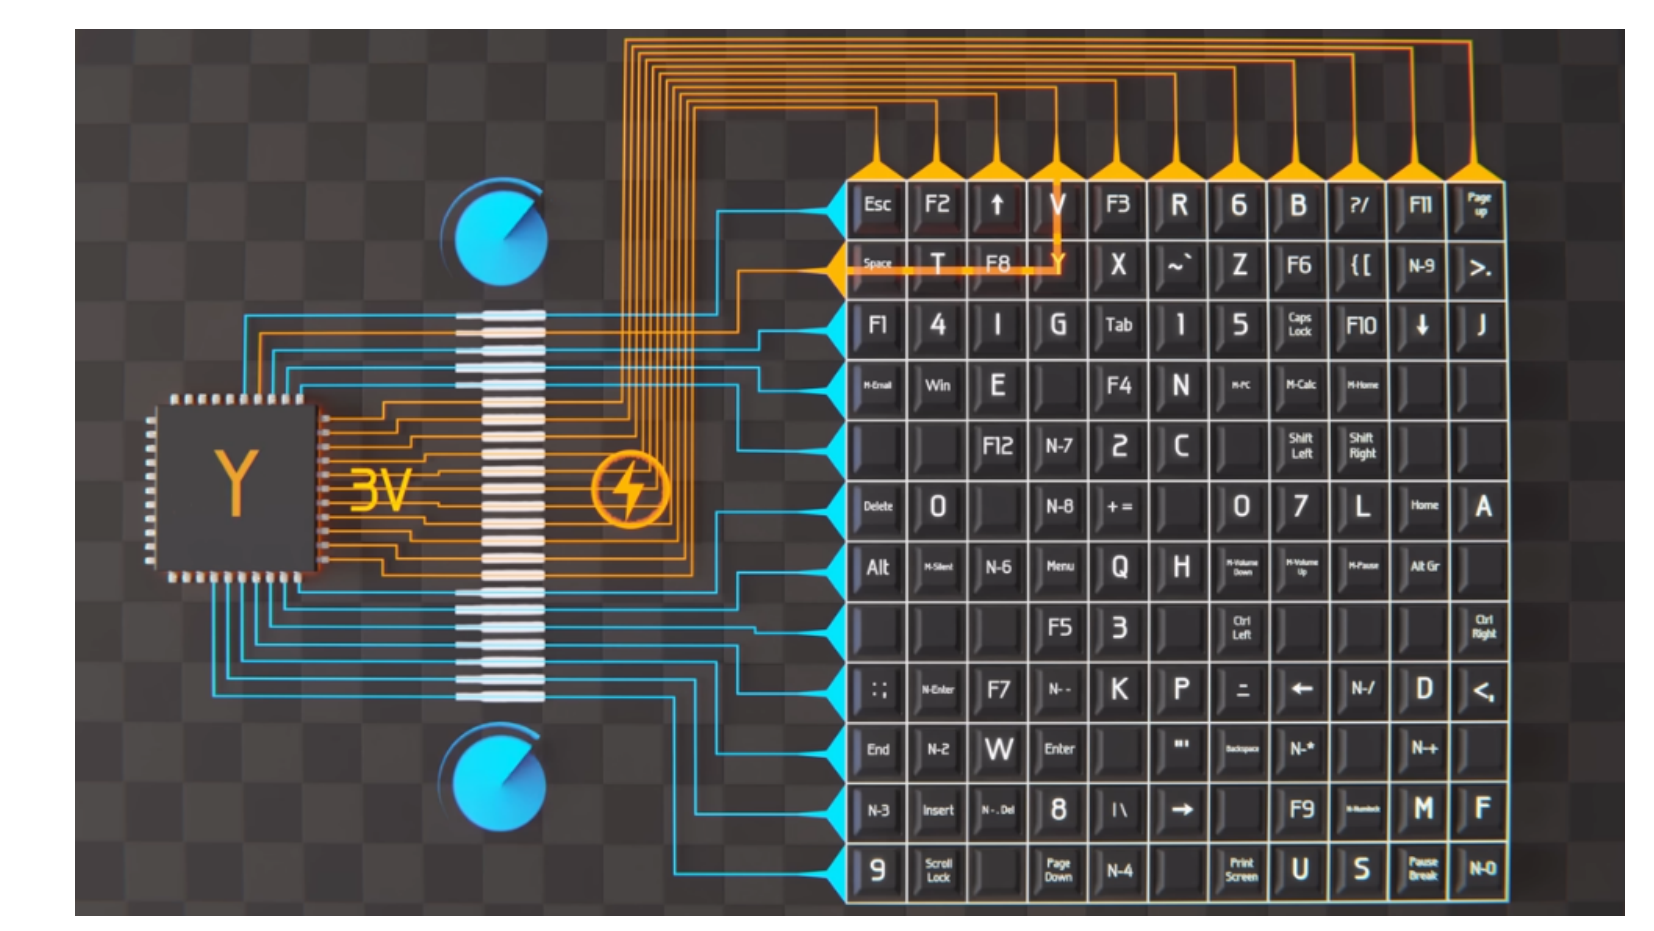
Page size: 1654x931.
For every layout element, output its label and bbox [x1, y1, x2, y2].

picture [75, 29, 1625, 916]
